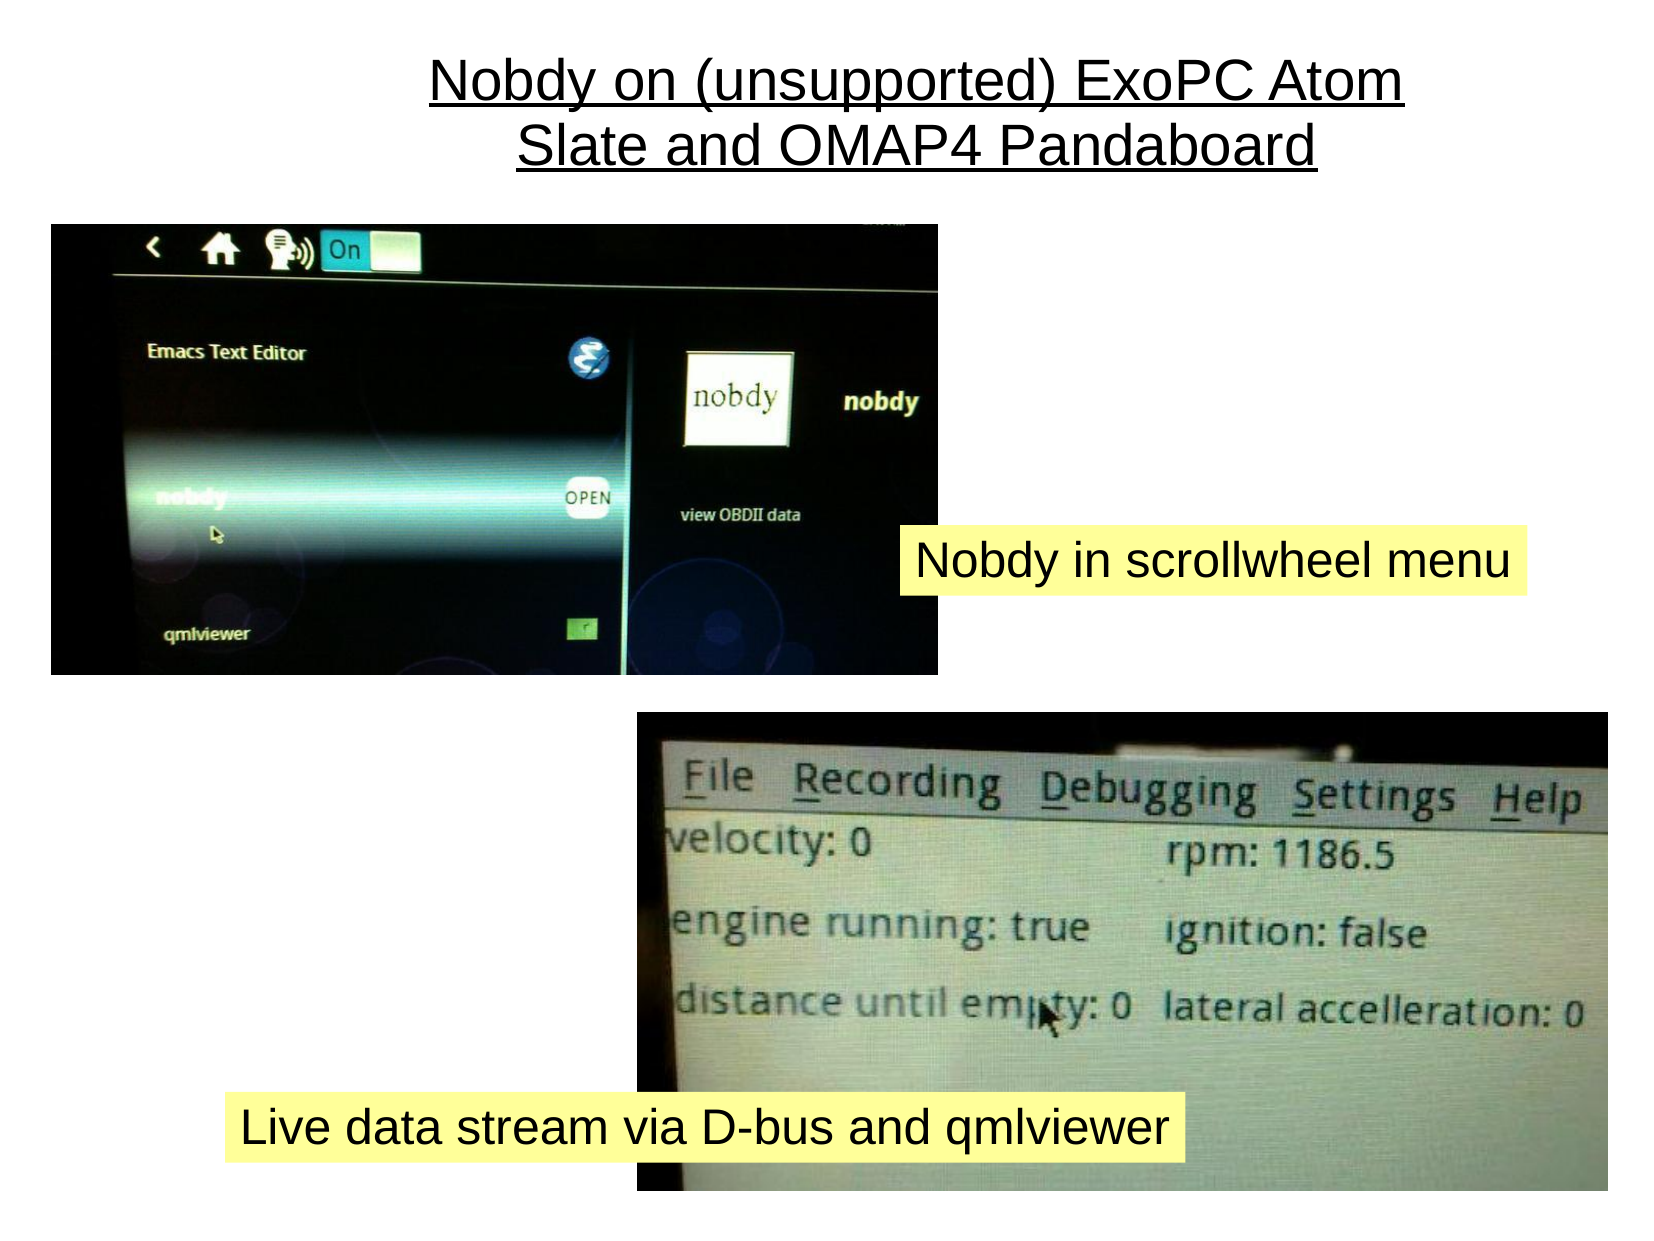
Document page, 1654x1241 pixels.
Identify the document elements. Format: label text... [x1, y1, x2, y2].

text_box Live data stream via D-bus and qmlviewer [225, 1091, 1186, 1163]
text_box Nobdy in scrollwheel menu [900, 525, 1528, 596]
picture [51, 224, 938, 676]
picture [637, 712, 1608, 1191]
title Nobdy on (unsupported) ExoPC Atom Slate and OMAP4 Pandaboard [408, 37, 1426, 188]
